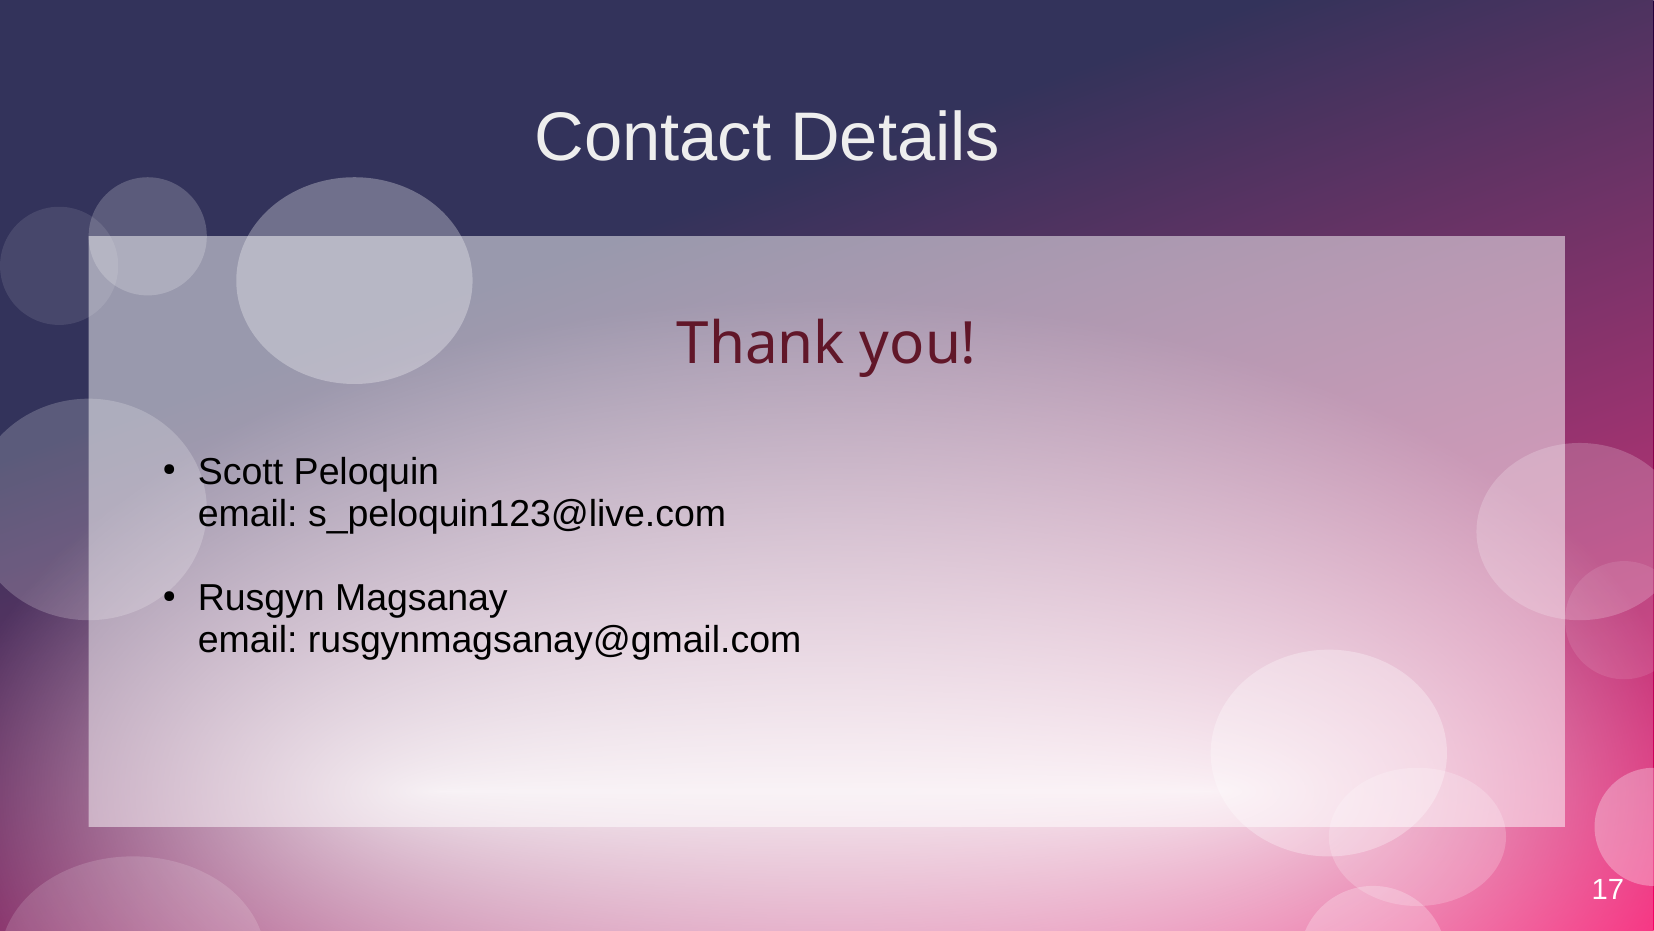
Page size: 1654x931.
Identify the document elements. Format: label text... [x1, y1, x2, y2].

text_box Scott Peloquin email: s_peloquin123@live.com Rusgyn Magsanay email: rusgynmagsanay@gmail.com [147, 442, 1359, 739]
list Thank you! [88, 236, 1565, 827]
text_box Contact Details [324, 90, 1211, 178]
